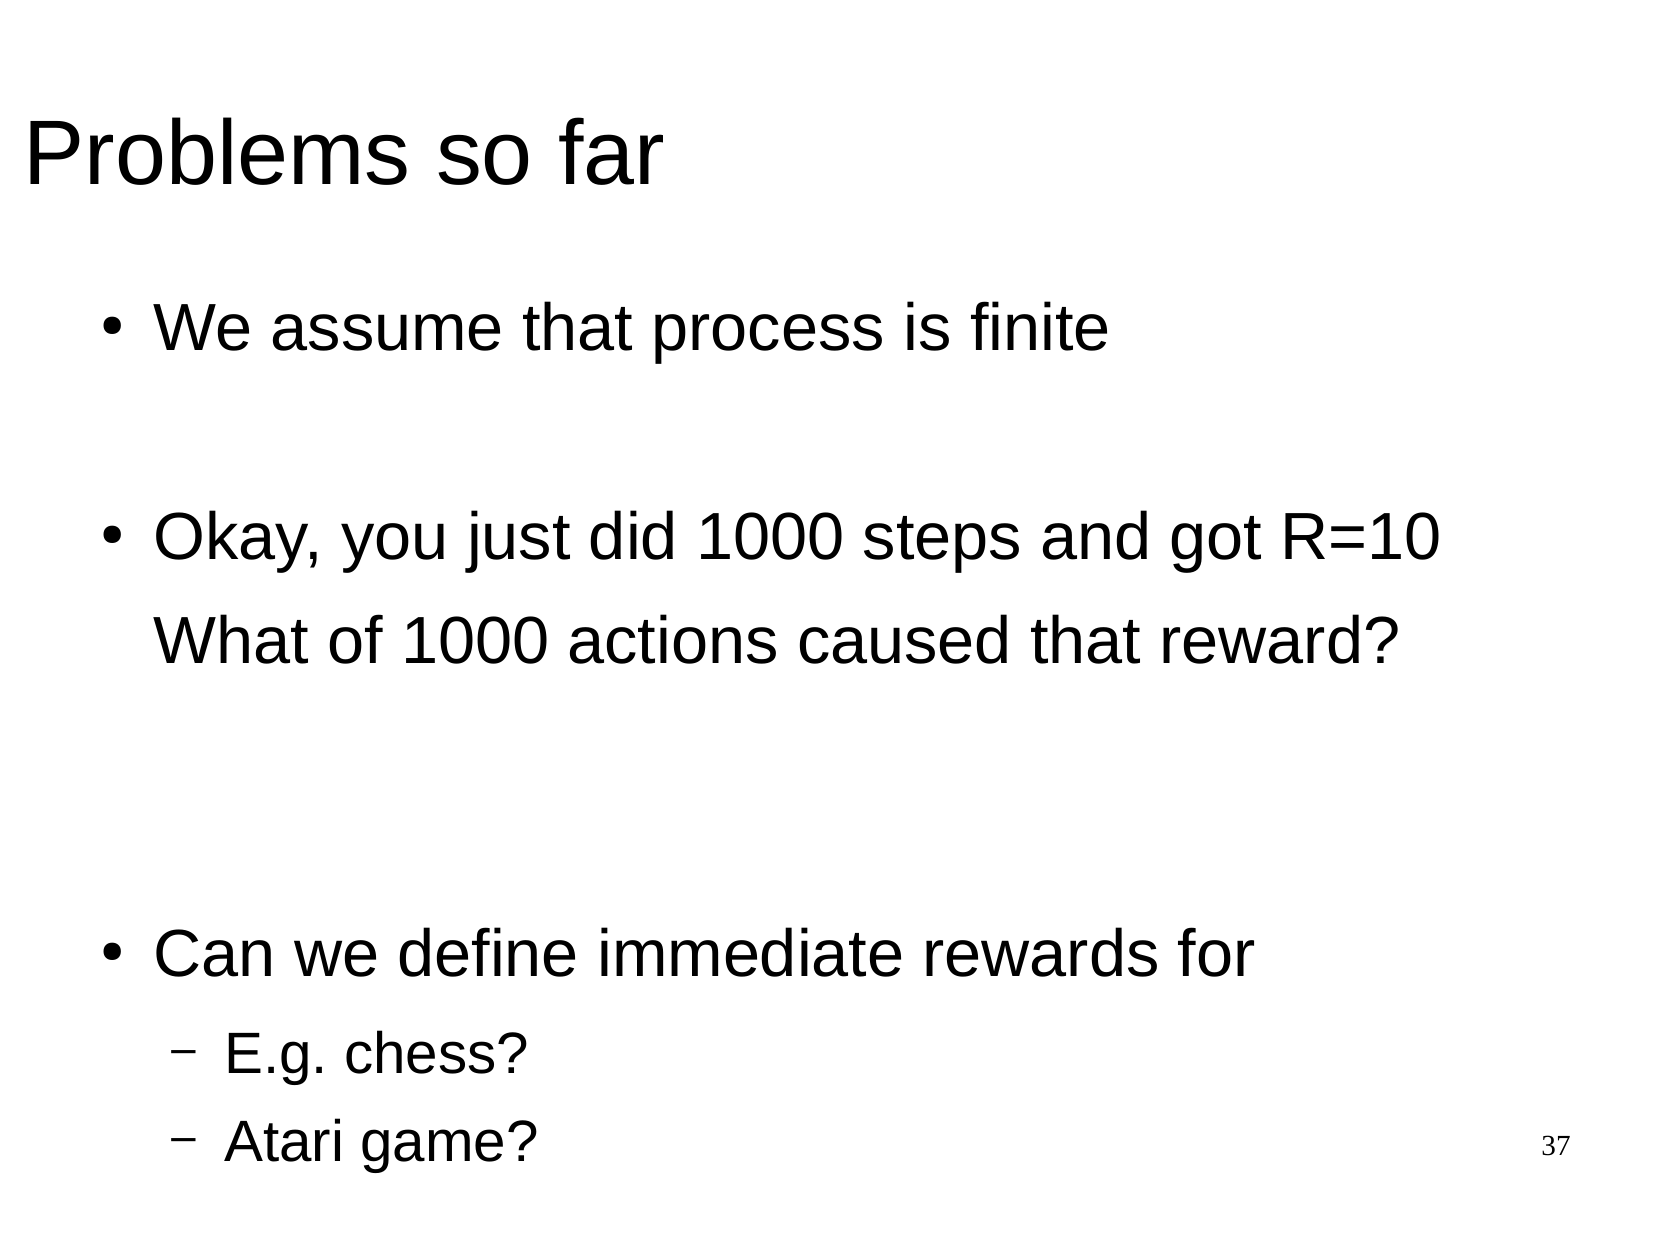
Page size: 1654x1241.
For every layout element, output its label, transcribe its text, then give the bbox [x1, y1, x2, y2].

list We assume that process is finite Okay, you just did 1000 steps and got R=10 What of 1000 actions caused that reward? Can we define immediate rewards for E.g. chess? Atari game? [82, 290, 1571, 1186]
title Problems so far [23, 49, 1512, 257]
